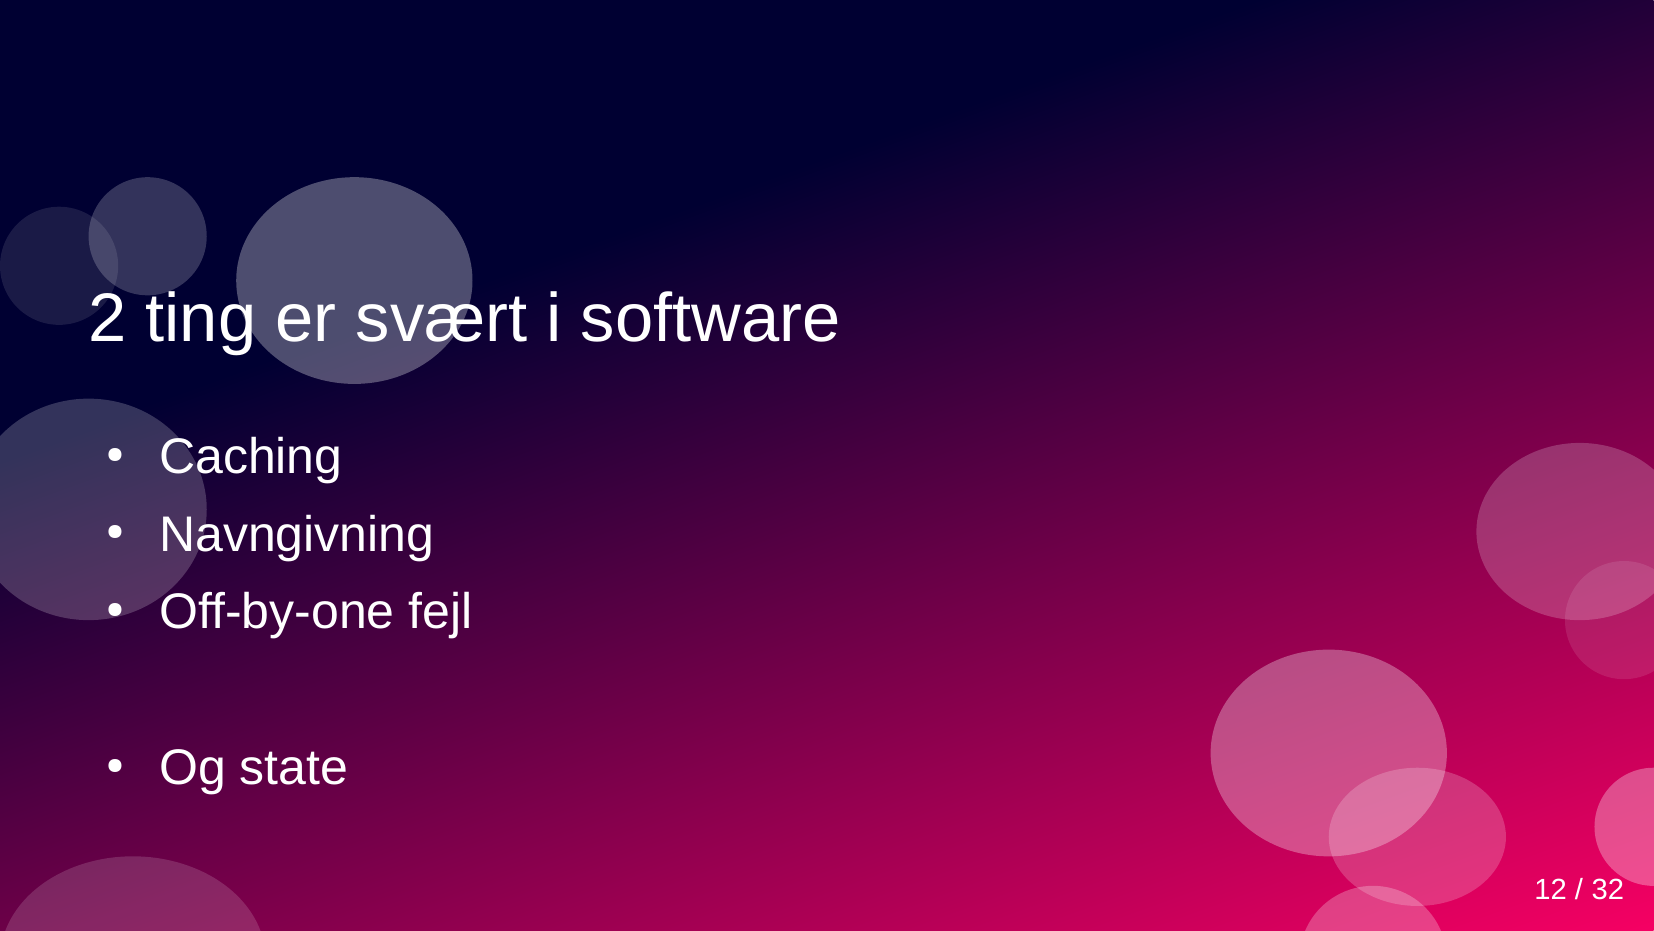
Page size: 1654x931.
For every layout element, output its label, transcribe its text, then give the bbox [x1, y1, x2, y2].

title 2 ting er svært i software [88, 236, 1565, 399]
list Caching Navngivning Off-by-one fejl Og state [88, 428, 1565, 798]
